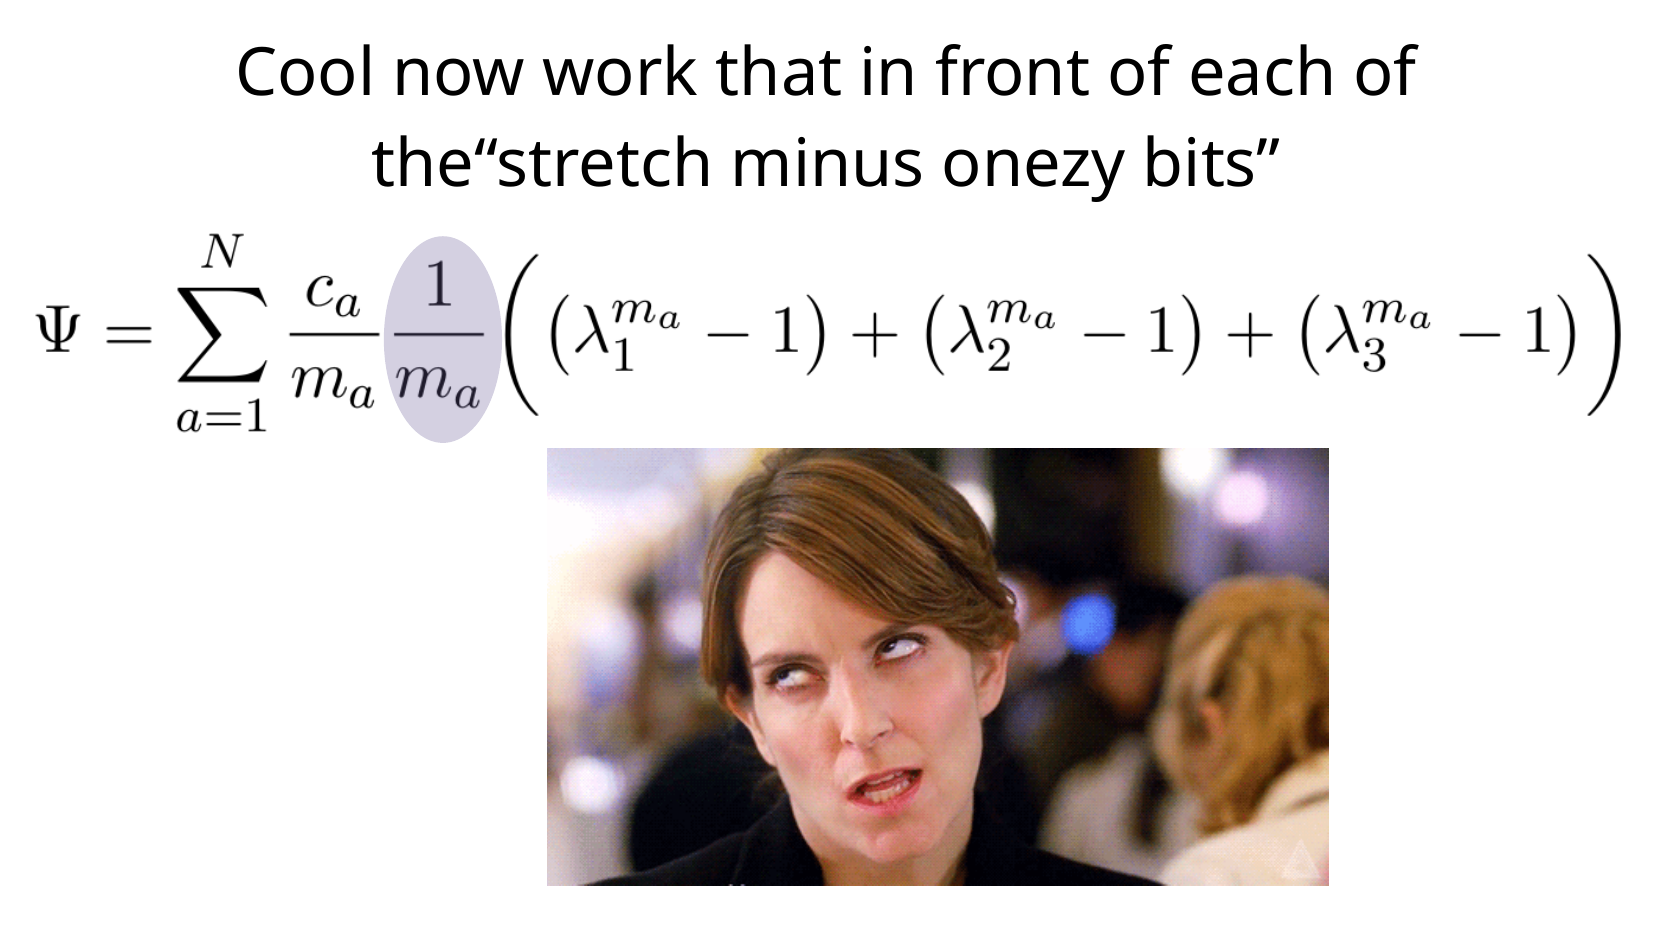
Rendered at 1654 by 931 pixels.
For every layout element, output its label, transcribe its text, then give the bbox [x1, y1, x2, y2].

text_box [383, 236, 503, 443]
title Cool now work that in front of each of the“stretch minus onezy bits” [82, 37, 1571, 193]
picture [0, 206, 1654, 886]
